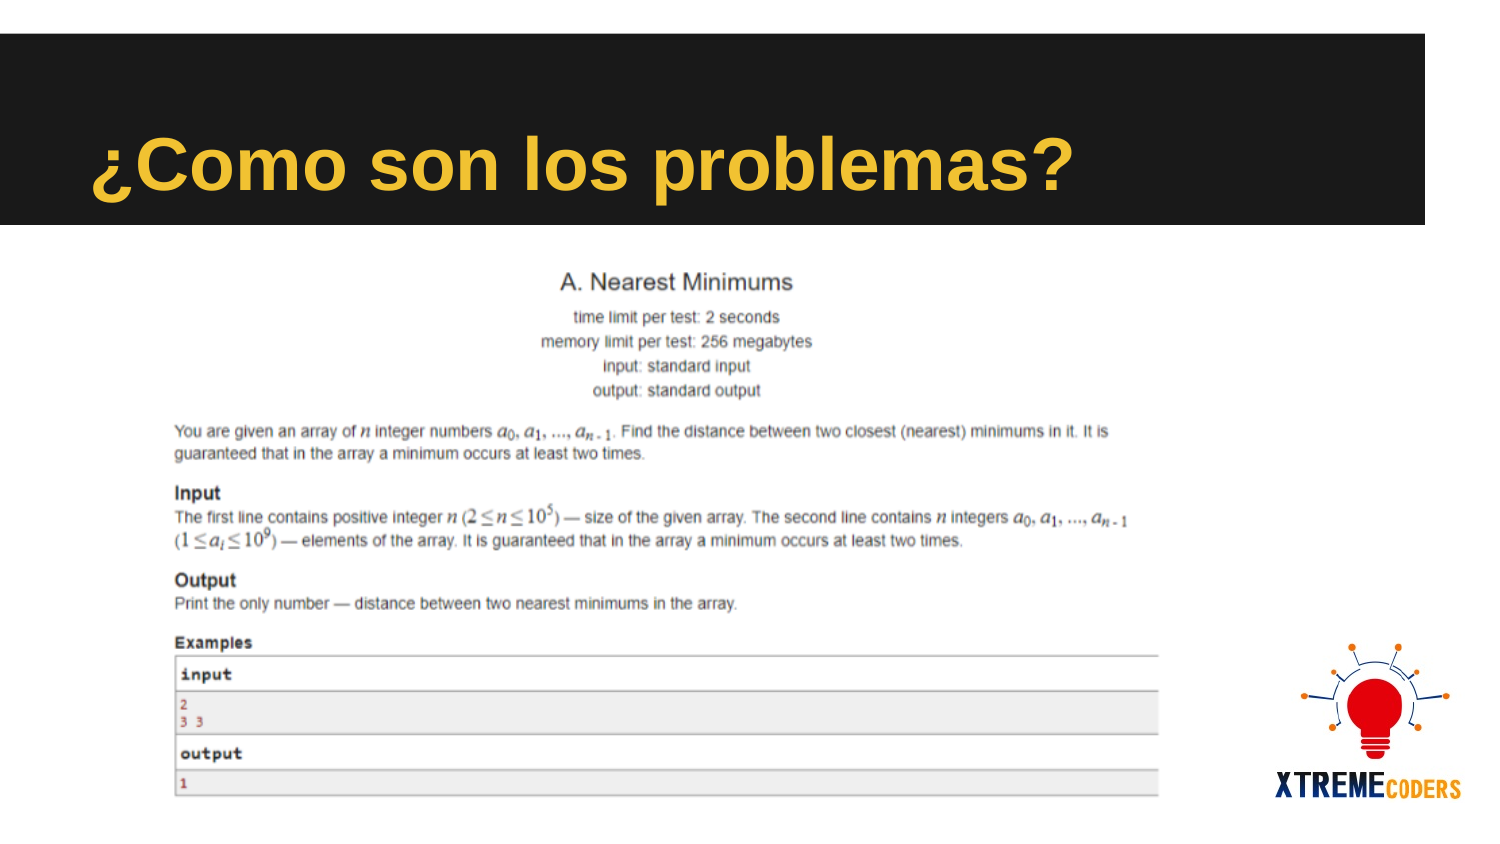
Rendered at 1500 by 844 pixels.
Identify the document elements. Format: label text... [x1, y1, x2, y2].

picture [153, 236, 1181, 815]
picture [1275, 640, 1465, 804]
text_box ¿Como son los problemas? [74, 33, 1425, 221]
